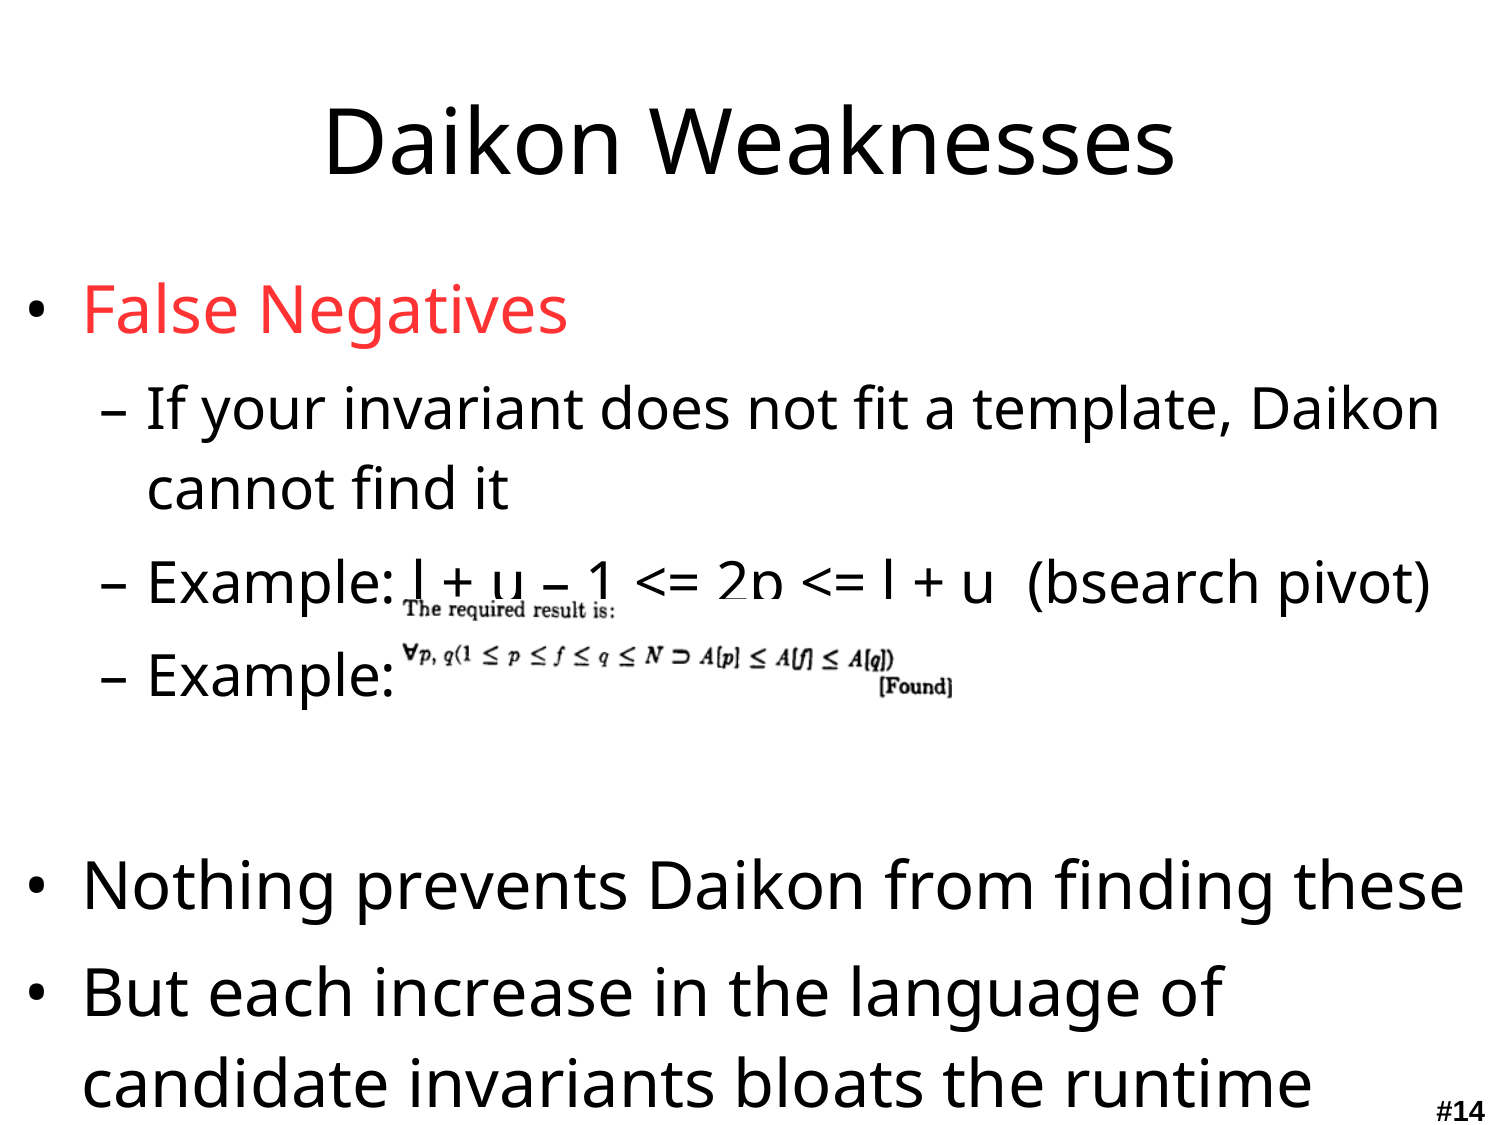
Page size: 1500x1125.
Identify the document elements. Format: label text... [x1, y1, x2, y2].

list False Negatives If your invariant does not fit a template, Daikon cannot find it Example: l + u – 1 <= 2p <= l + u (bsearch pivot) Example: Nothing prevents Daikon from finding these But each increase in the language of candidate invariants bloats the runtime [24, 262, 1476, 1101]
title Daikon Weaknesses [24, 45, 1476, 233]
picture [402, 599, 952, 699]
